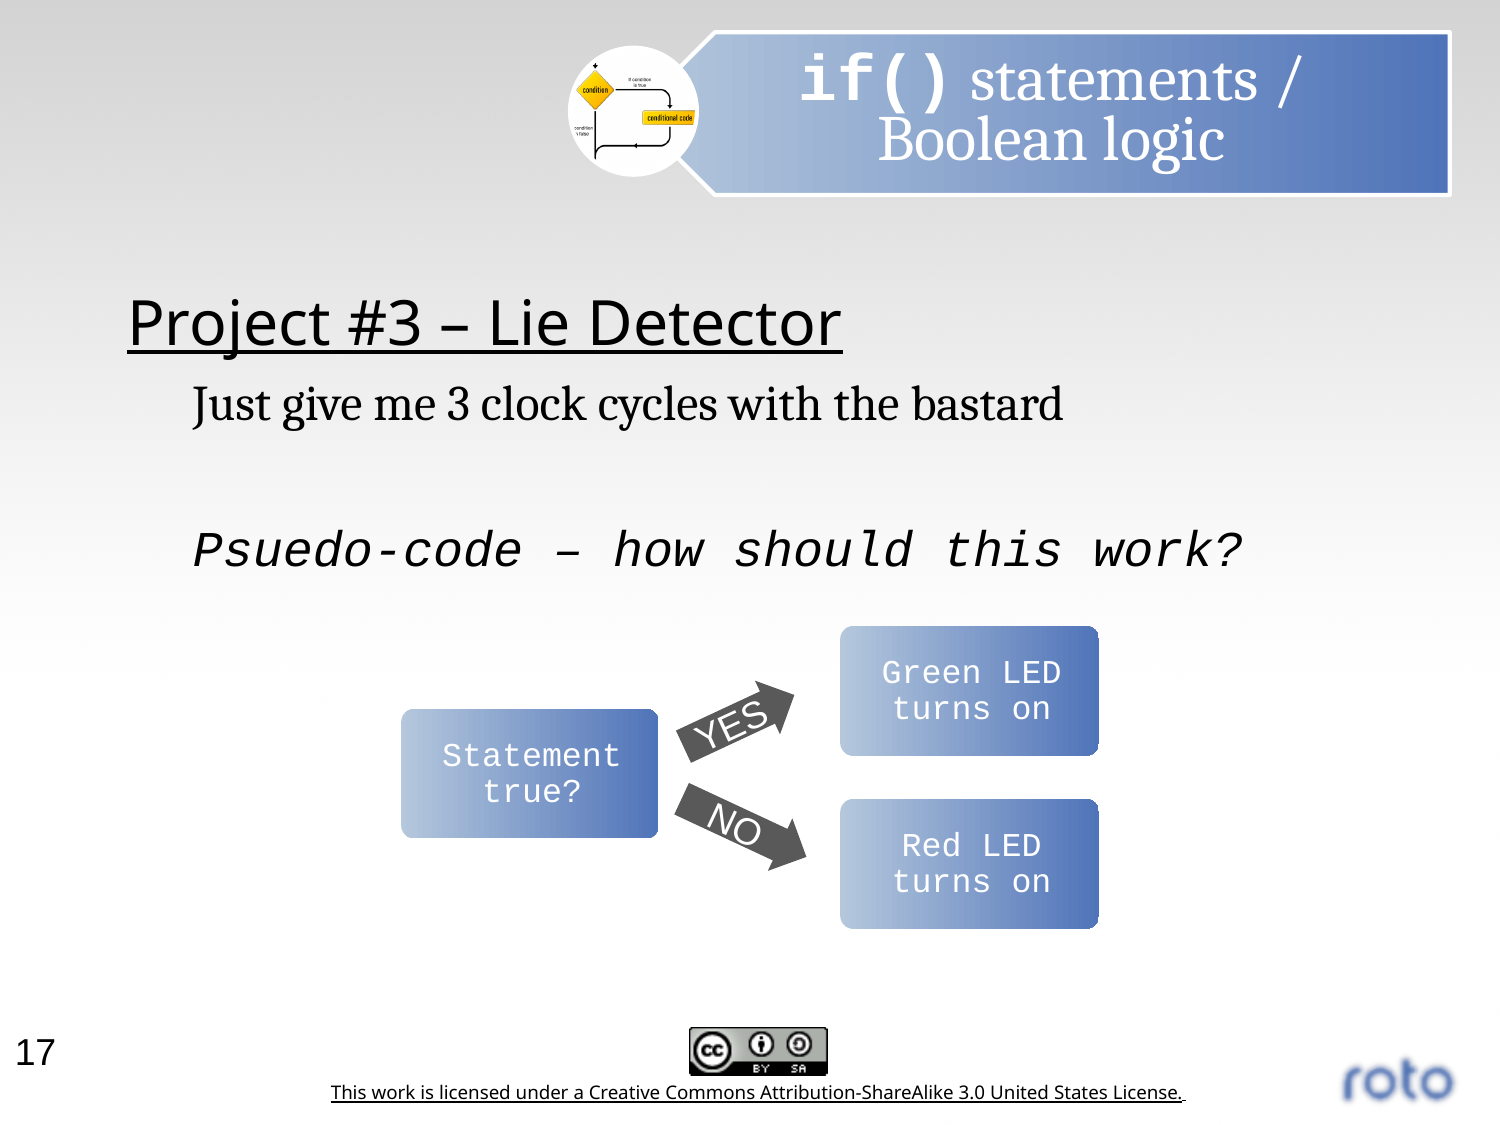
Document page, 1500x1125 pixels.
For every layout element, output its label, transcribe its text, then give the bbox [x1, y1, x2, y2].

list Project #3 – Lie Detector Just give me 3 clock cycles with the bastard Psuedo-code – how should this work? [112, 274, 1388, 1000]
text_box [570, 47, 697, 175]
text_box YES [675, 680, 795, 763]
picture [0, 0, 1500, 1125]
text_box Red LED turns on [840, 799, 1099, 929]
text_box Green LED turns on [840, 626, 1099, 756]
text_box NO [674, 782, 807, 871]
text_box Statement true? [401, 708, 659, 839]
text_box if() statements / Boolean logic [677, 32, 1450, 196]
